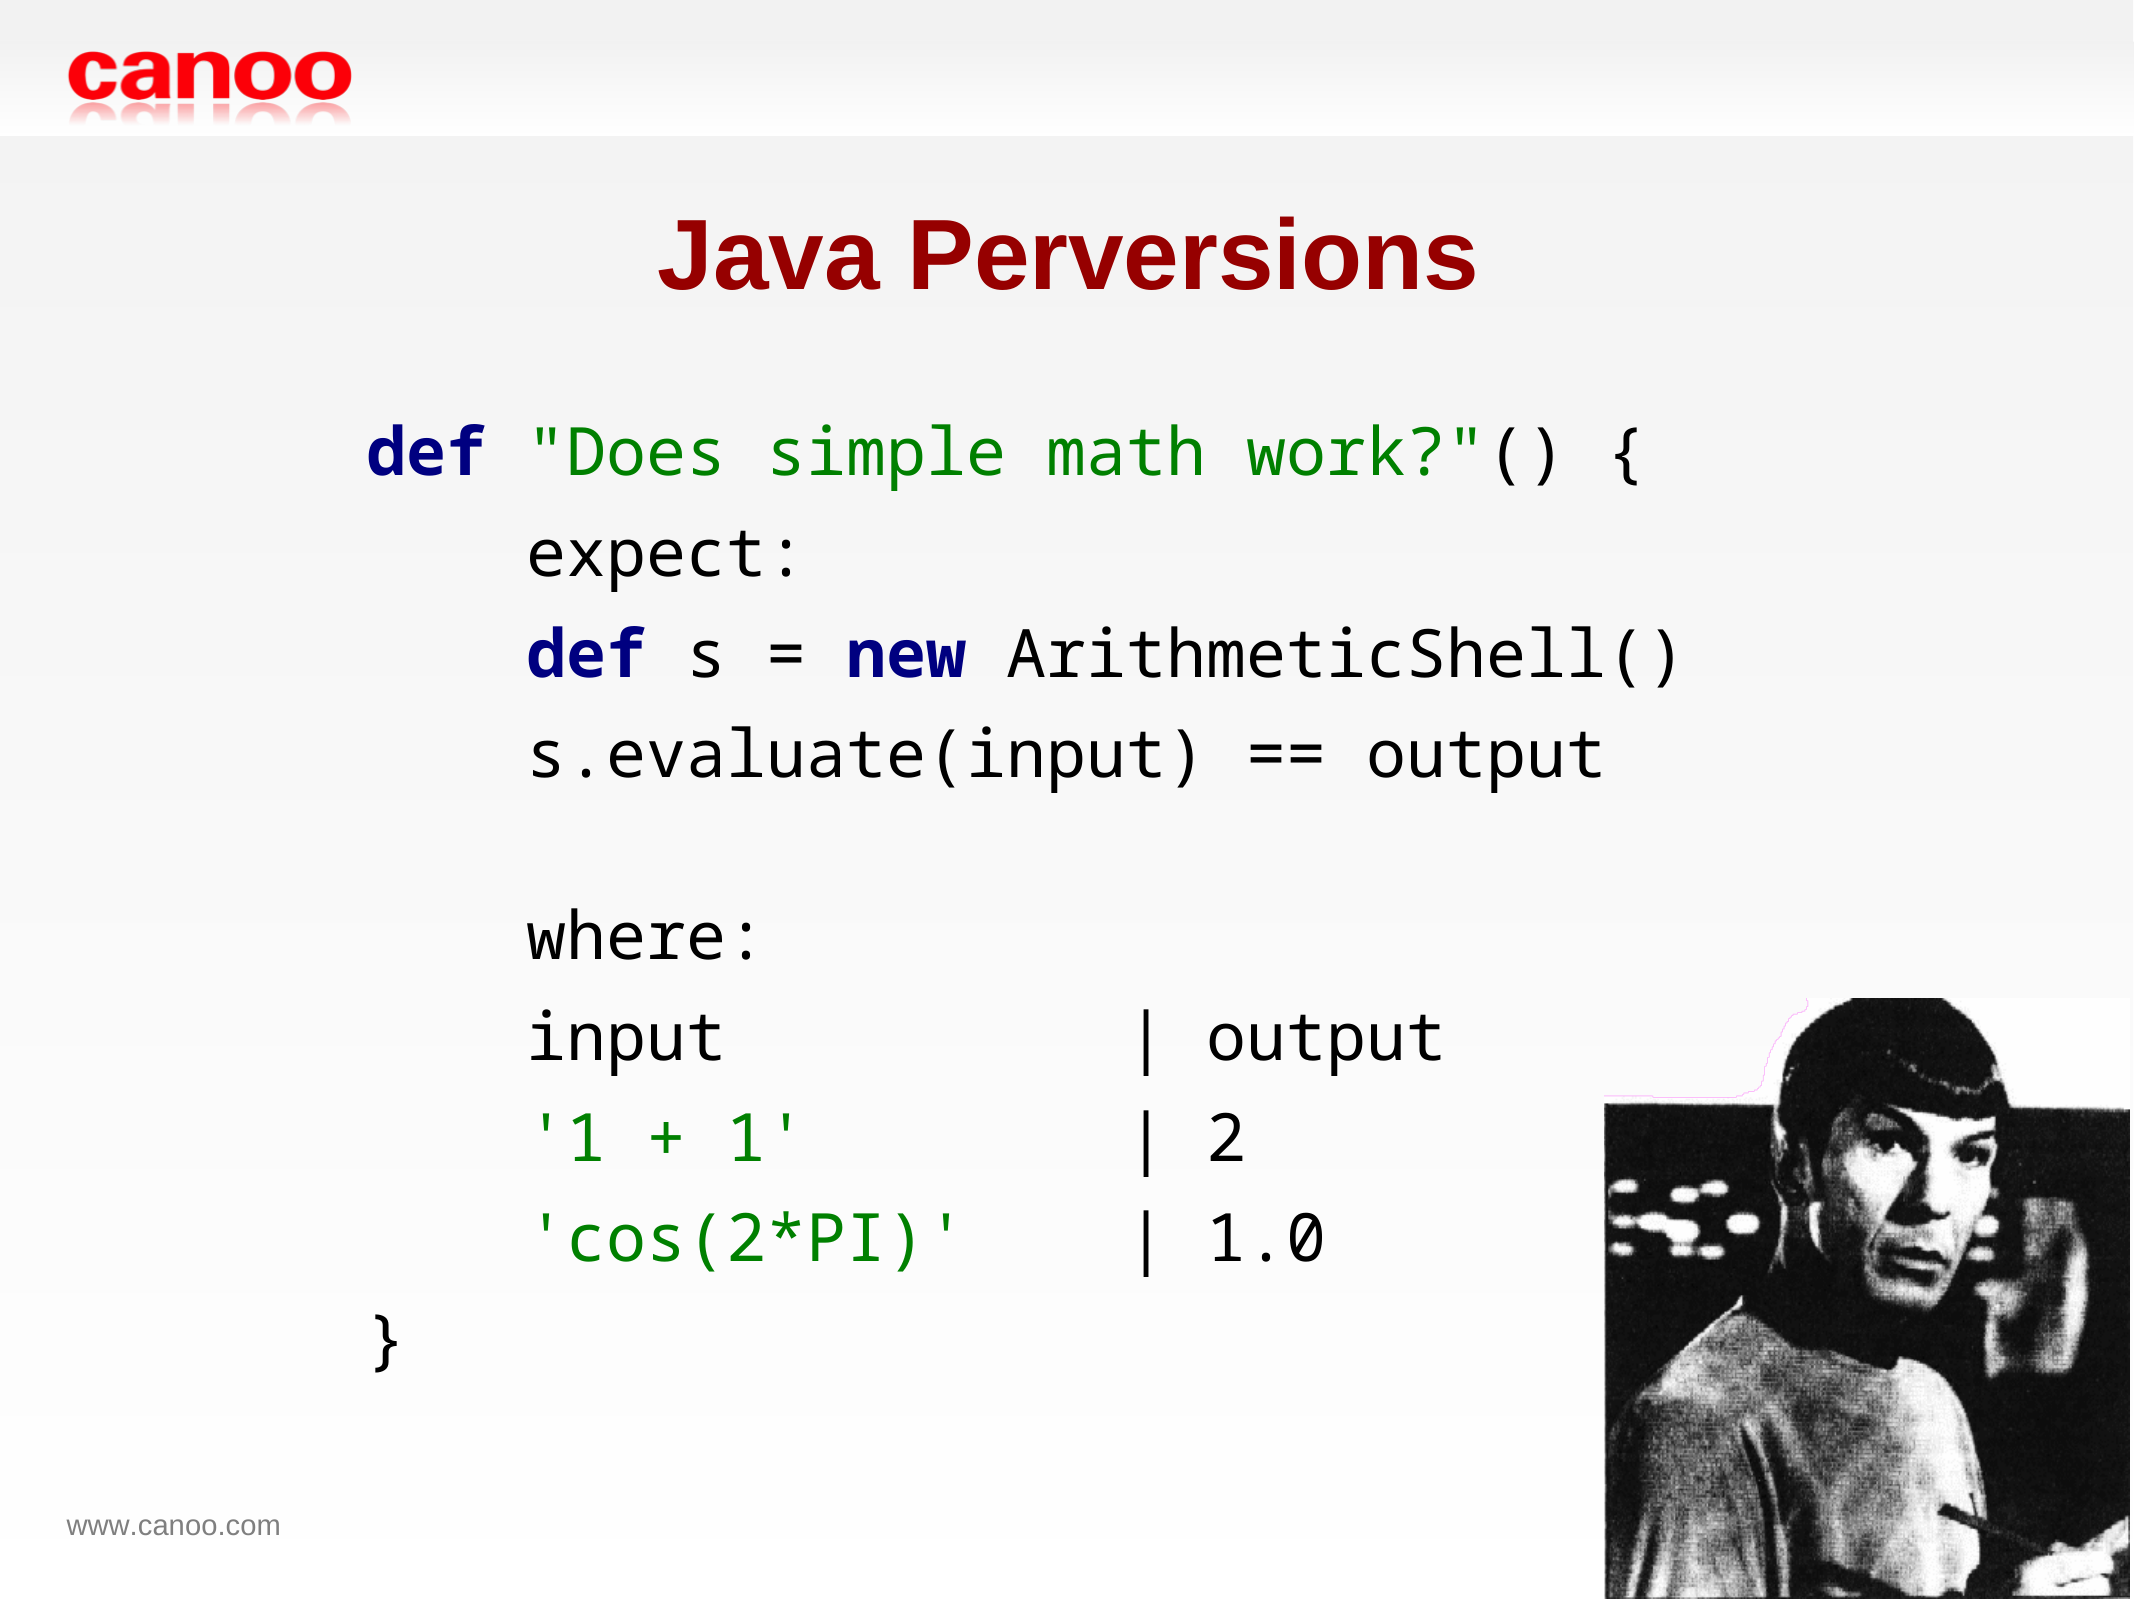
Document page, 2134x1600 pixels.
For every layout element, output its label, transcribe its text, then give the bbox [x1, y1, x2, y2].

subtitle def "Does simple math work?"() { expect: def s = new ArithmeticShell() s.evaluate(input) == output where: input | output '1 + 1' | 2 'cos(2*PI)' | 1.0 } [366, 371, 1767, 1413]
title Java Perversions [62, 180, 2075, 318]
picture [1604, 998, 2130, 1599]
picture [65, 48, 353, 154]
